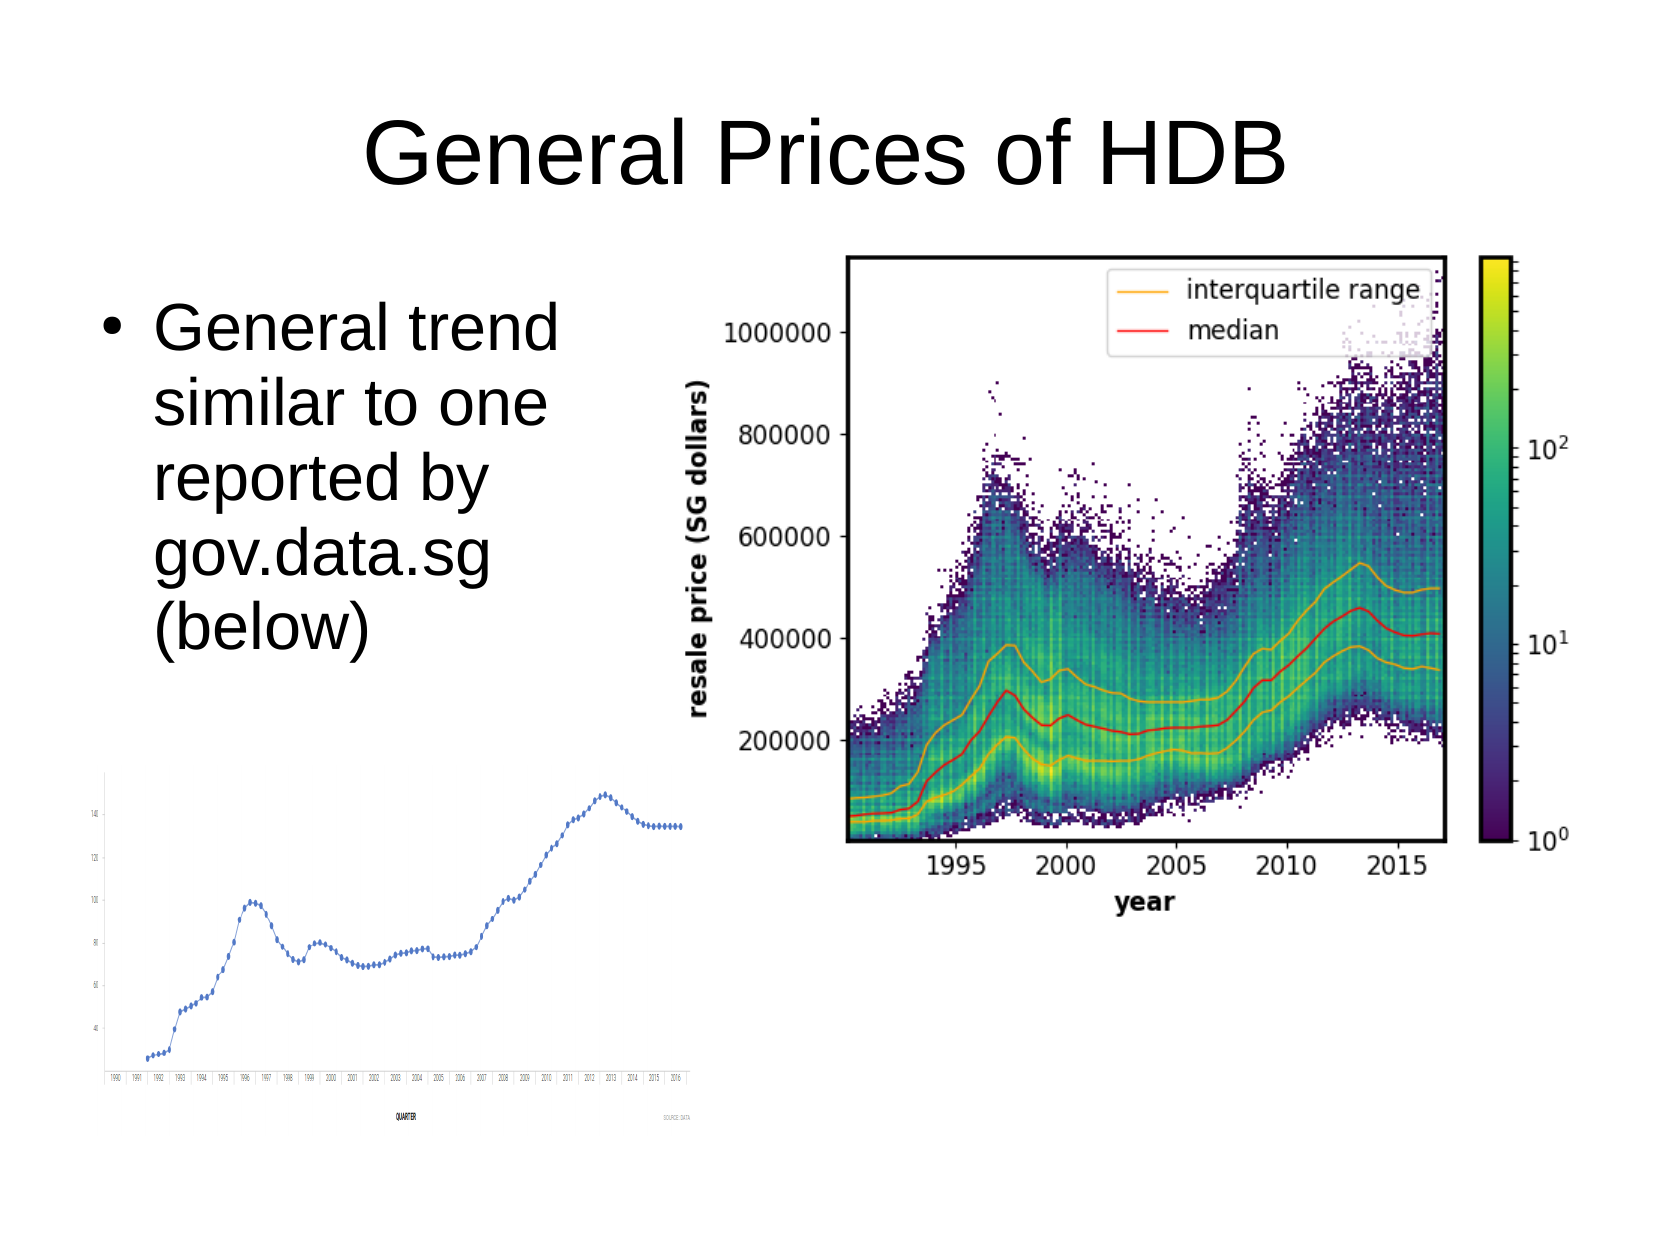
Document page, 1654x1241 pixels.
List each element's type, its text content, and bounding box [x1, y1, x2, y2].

picture [90, 224, 1620, 1136]
list General trend similar to one reported by gov.data.sg (below) [82, 290, 660, 1010]
title General Prices of HDB [82, 49, 1571, 257]
